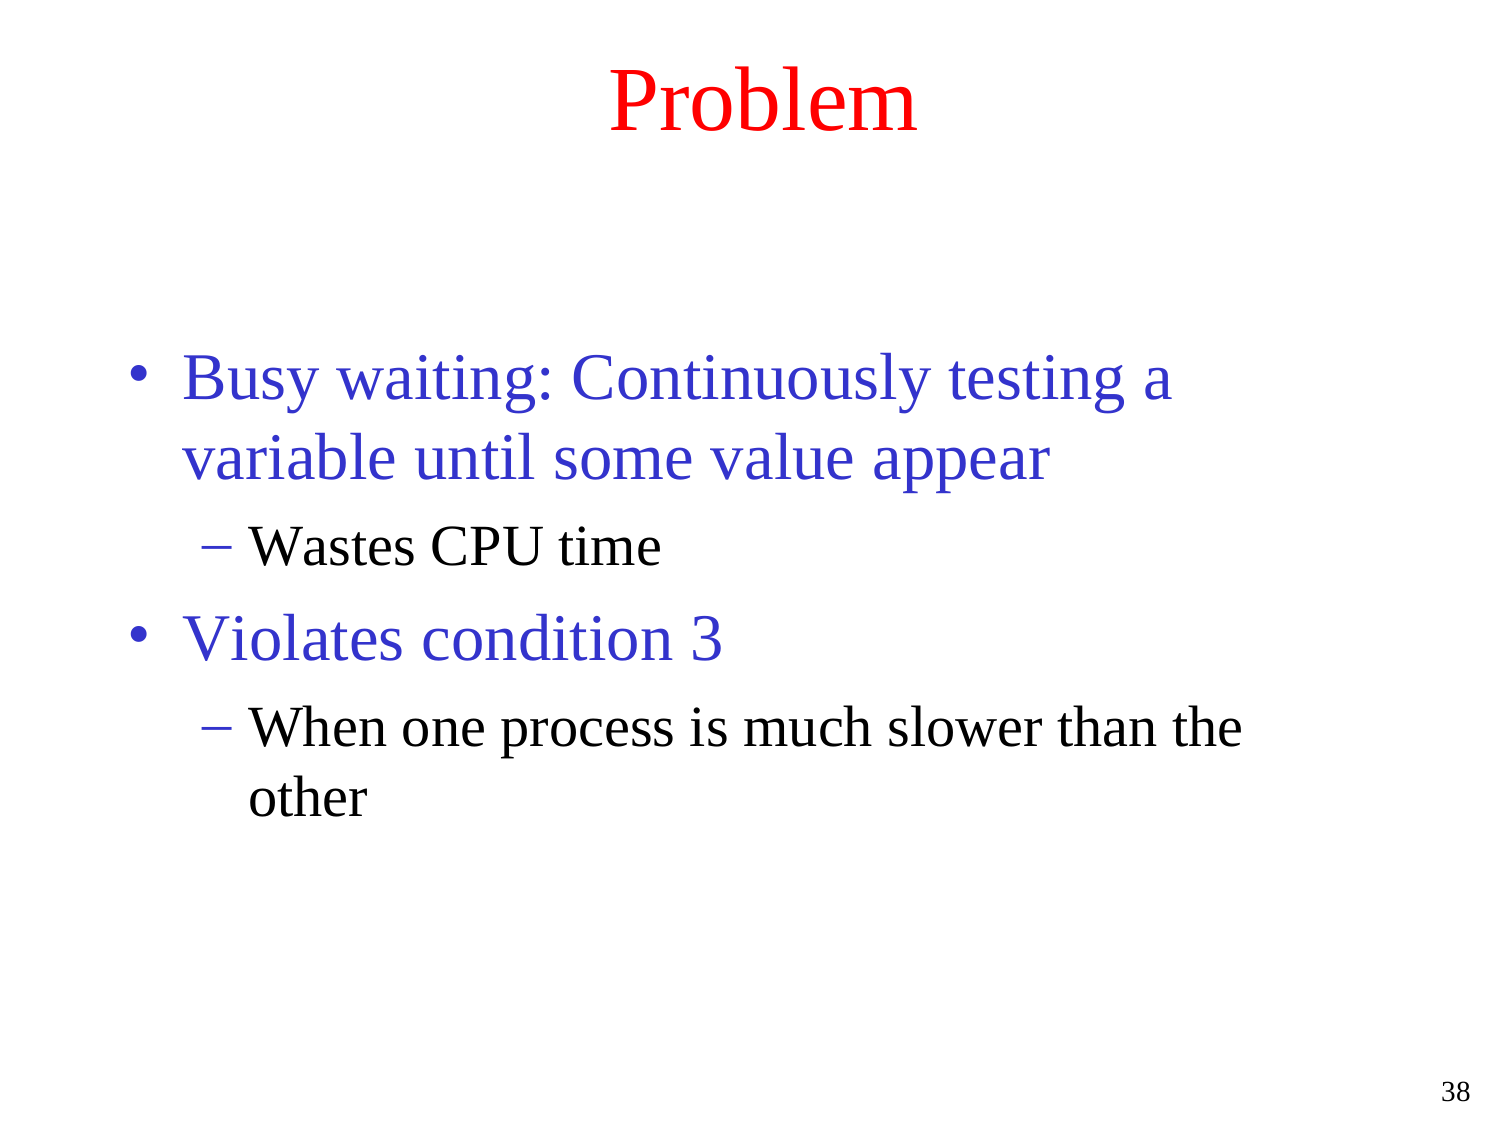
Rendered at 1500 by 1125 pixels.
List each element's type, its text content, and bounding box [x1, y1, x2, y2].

text_box Problem [126, 0, 1402, 188]
text_box <number> [1404, 1064, 1486, 1125]
text_box Busy waiting: Continuously testing a variable until some value appear Wastes CPU time Violates condition 3 When one process is much slower than the other [112, 324, 1388, 1001]
